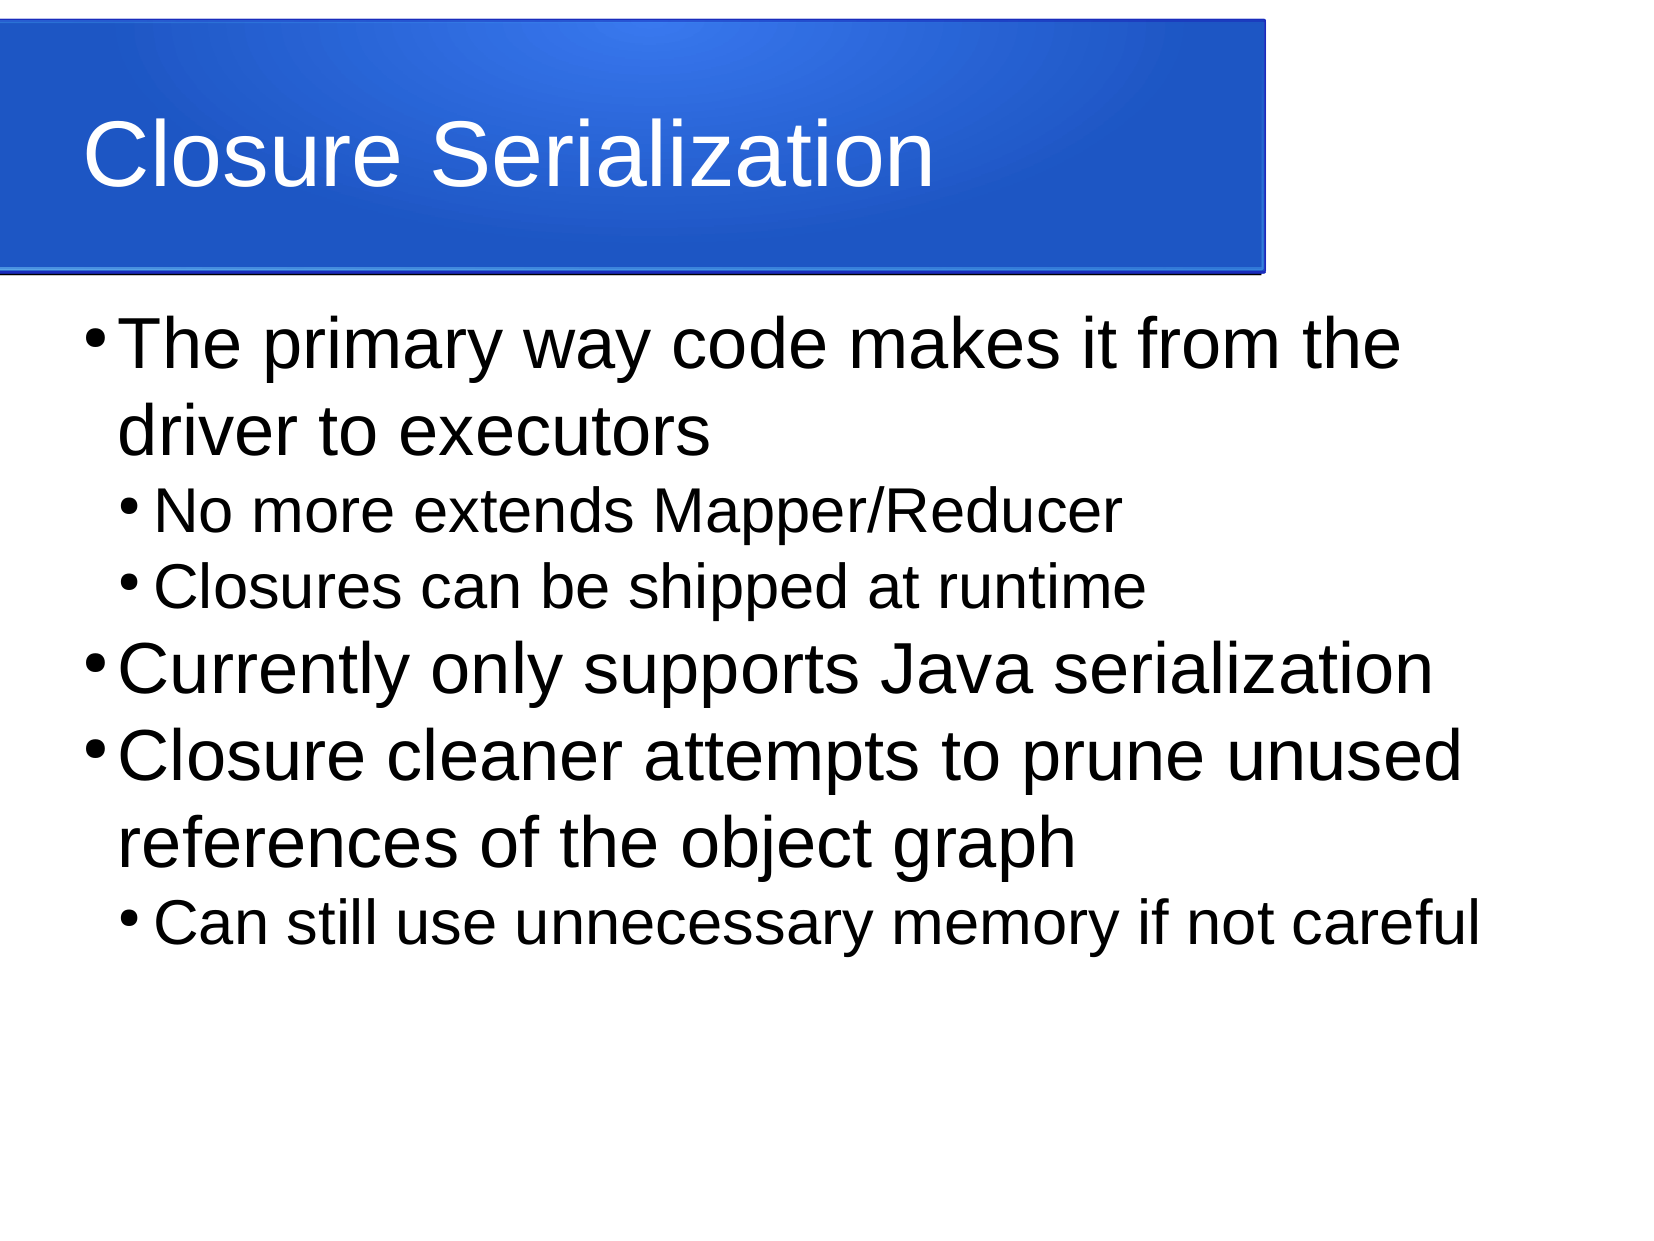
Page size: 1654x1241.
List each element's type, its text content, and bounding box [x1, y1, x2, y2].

text_box Closure Serialization [82, 47, 1234, 252]
picture [0, 17, 1269, 282]
text_box The primary way code makes it from the driver to executors No more extends Mapper/Reducer Closures can be shipped at runtime Currently only supports Java serialization Closure cleaner attempts to prune unused references of the object graph Can still use unnecessary memory if not careful [82, 296, 1571, 1016]
